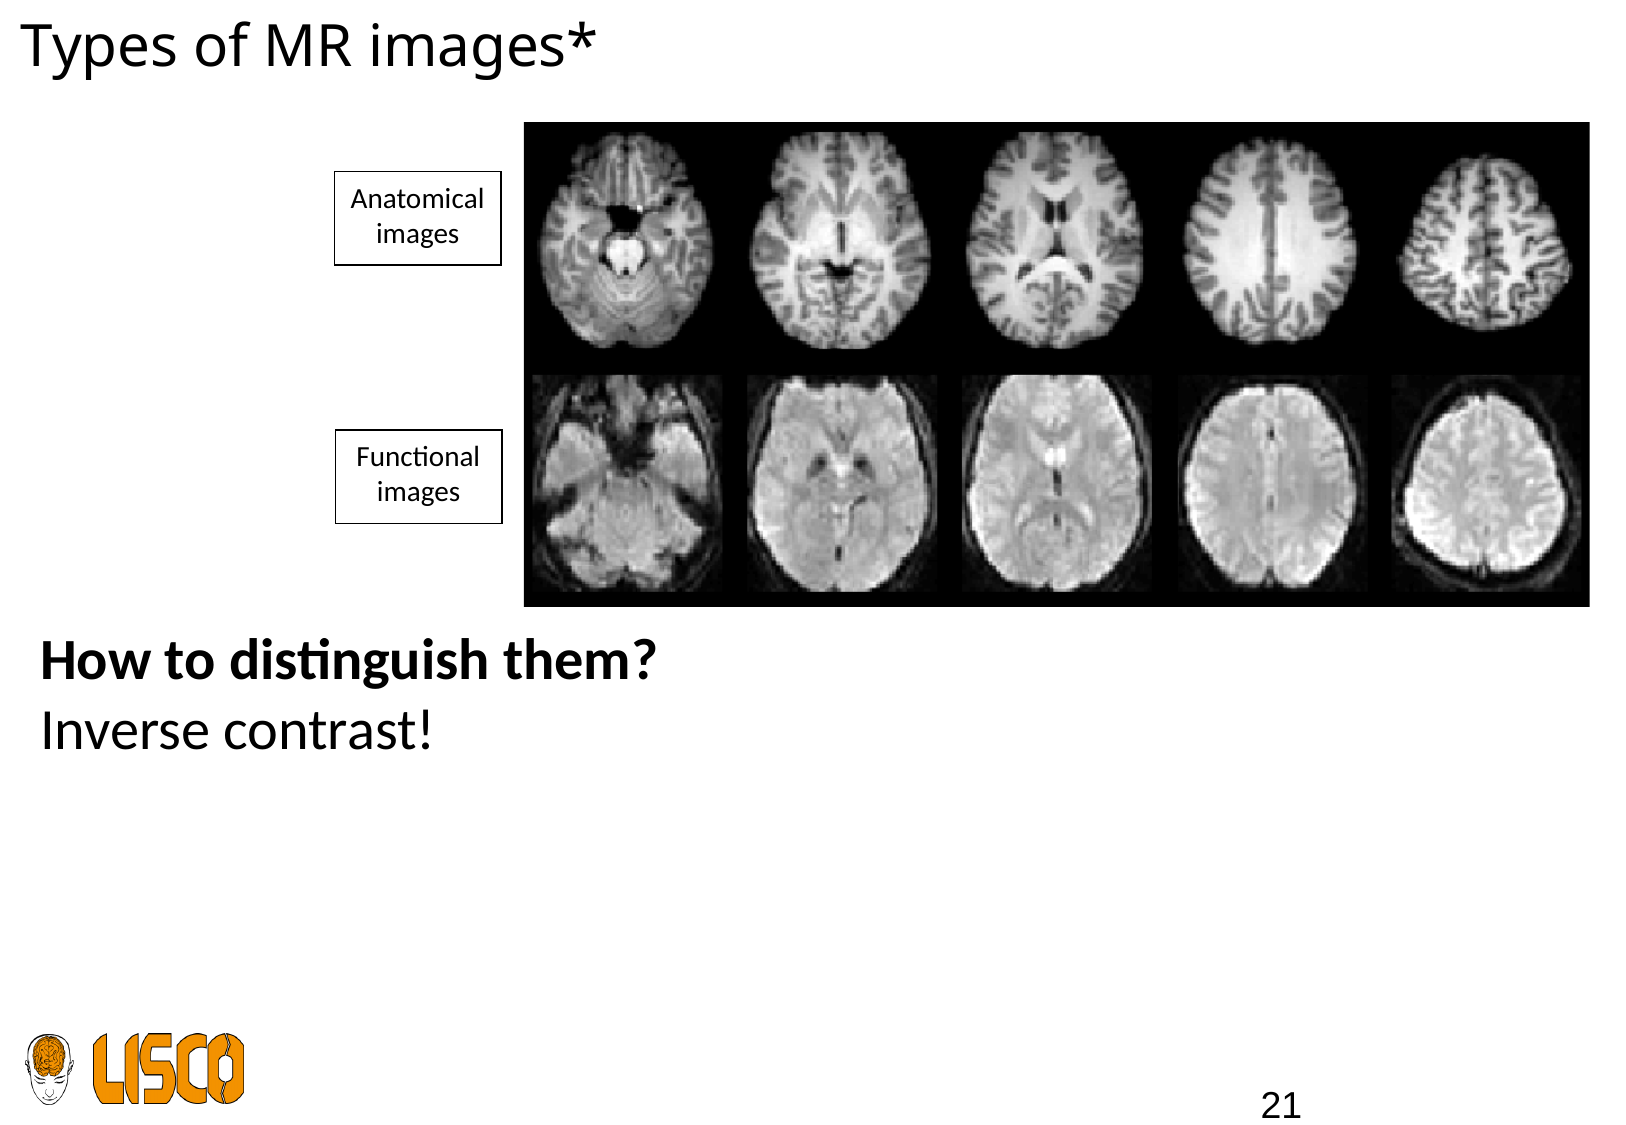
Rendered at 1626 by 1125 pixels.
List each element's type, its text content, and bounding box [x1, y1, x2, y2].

text_box Types of MR images* [6, 1, 1623, 123]
picture [523, 122, 1590, 607]
text_box How to distinguish them? Inverse contrast! [25, 614, 728, 808]
text_box Functional images [335, 430, 502, 524]
picture [93, 1033, 244, 1104]
text_box Anatomical images [334, 172, 501, 265]
picture [25, 1034, 74, 1105]
